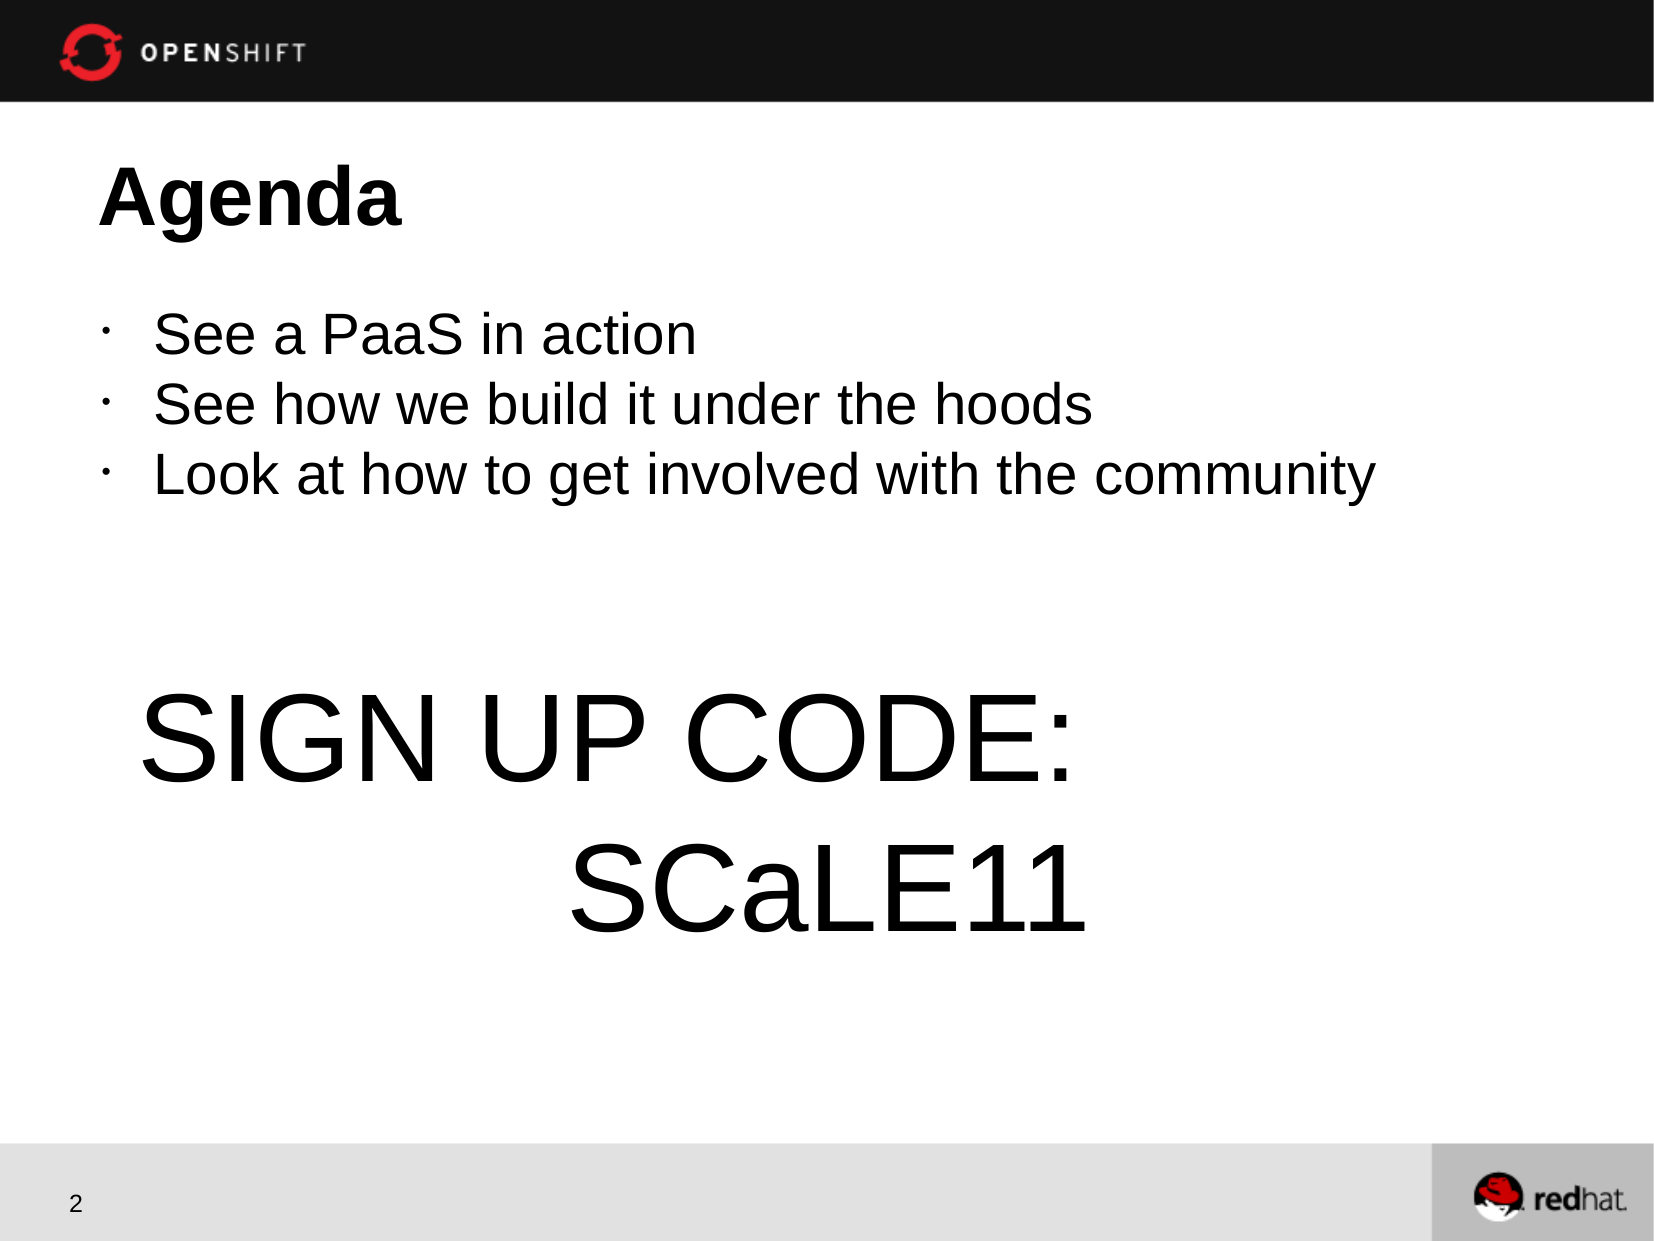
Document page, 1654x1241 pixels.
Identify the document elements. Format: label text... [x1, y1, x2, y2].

text_box See a PaaS in action See how we build it under the hoods Look at how to get involved with the community SIGN UP CODE: SCaLE11 [86, 288, 1571, 1002]
picture [0, 0, 1654, 1241]
text_box Agenda [82, 143, 1571, 331]
